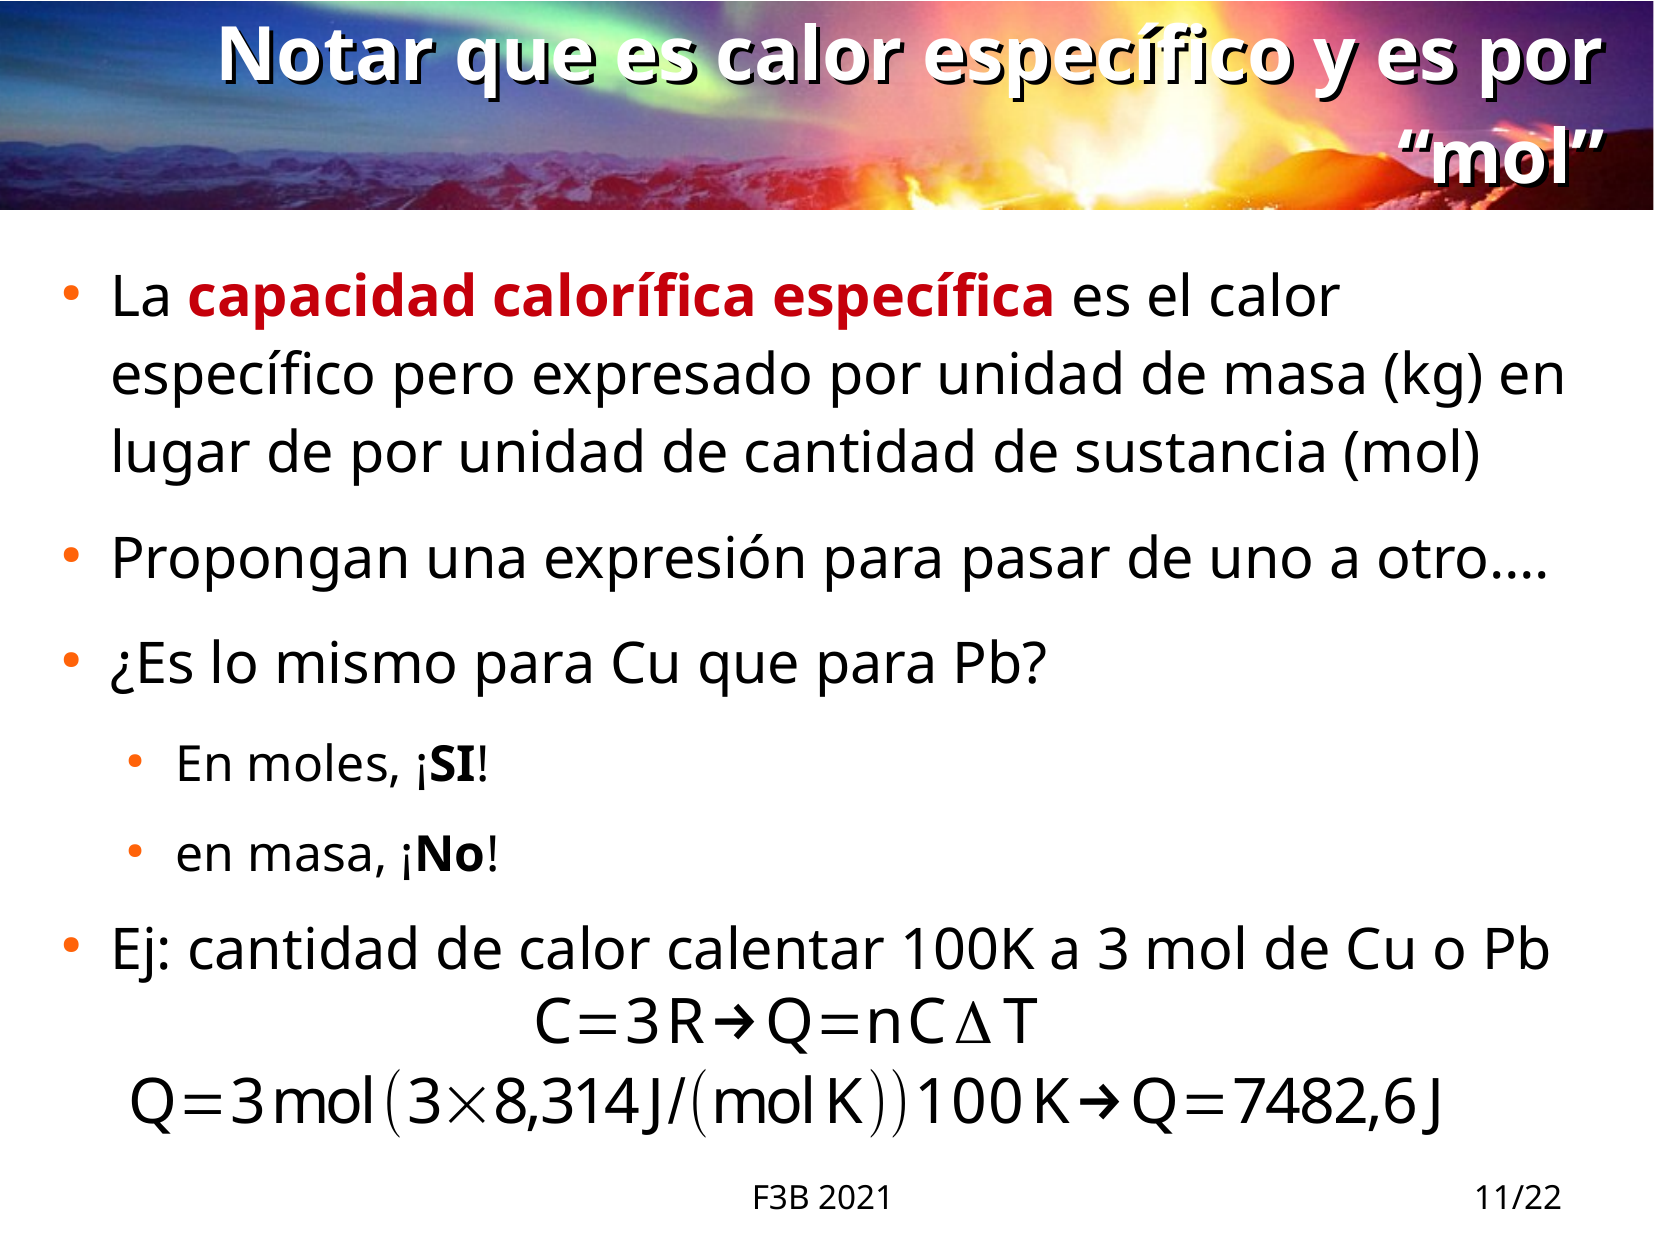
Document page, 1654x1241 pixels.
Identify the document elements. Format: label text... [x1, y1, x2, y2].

list La capacidad calorífica específica es el calor específico pero expresado por unidad de masa (kg) en lugar de por unidad de cantidad de sustancia (mol) Propongan una expresión para pasar de uno a otro…. ¿Es lo mismo para Cu que para Pb? En moles, ¡SI! en masa, ¡No! Ej: cantidad de calor calentar 100K a 3 mol de Cu o Pb [45, 255, 1606, 1156]
picture [0, 1, 1654, 210]
chart [122, 983, 1449, 1142]
title Notar que es calor específico y es por “mol” [45, 15, 1606, 191]
